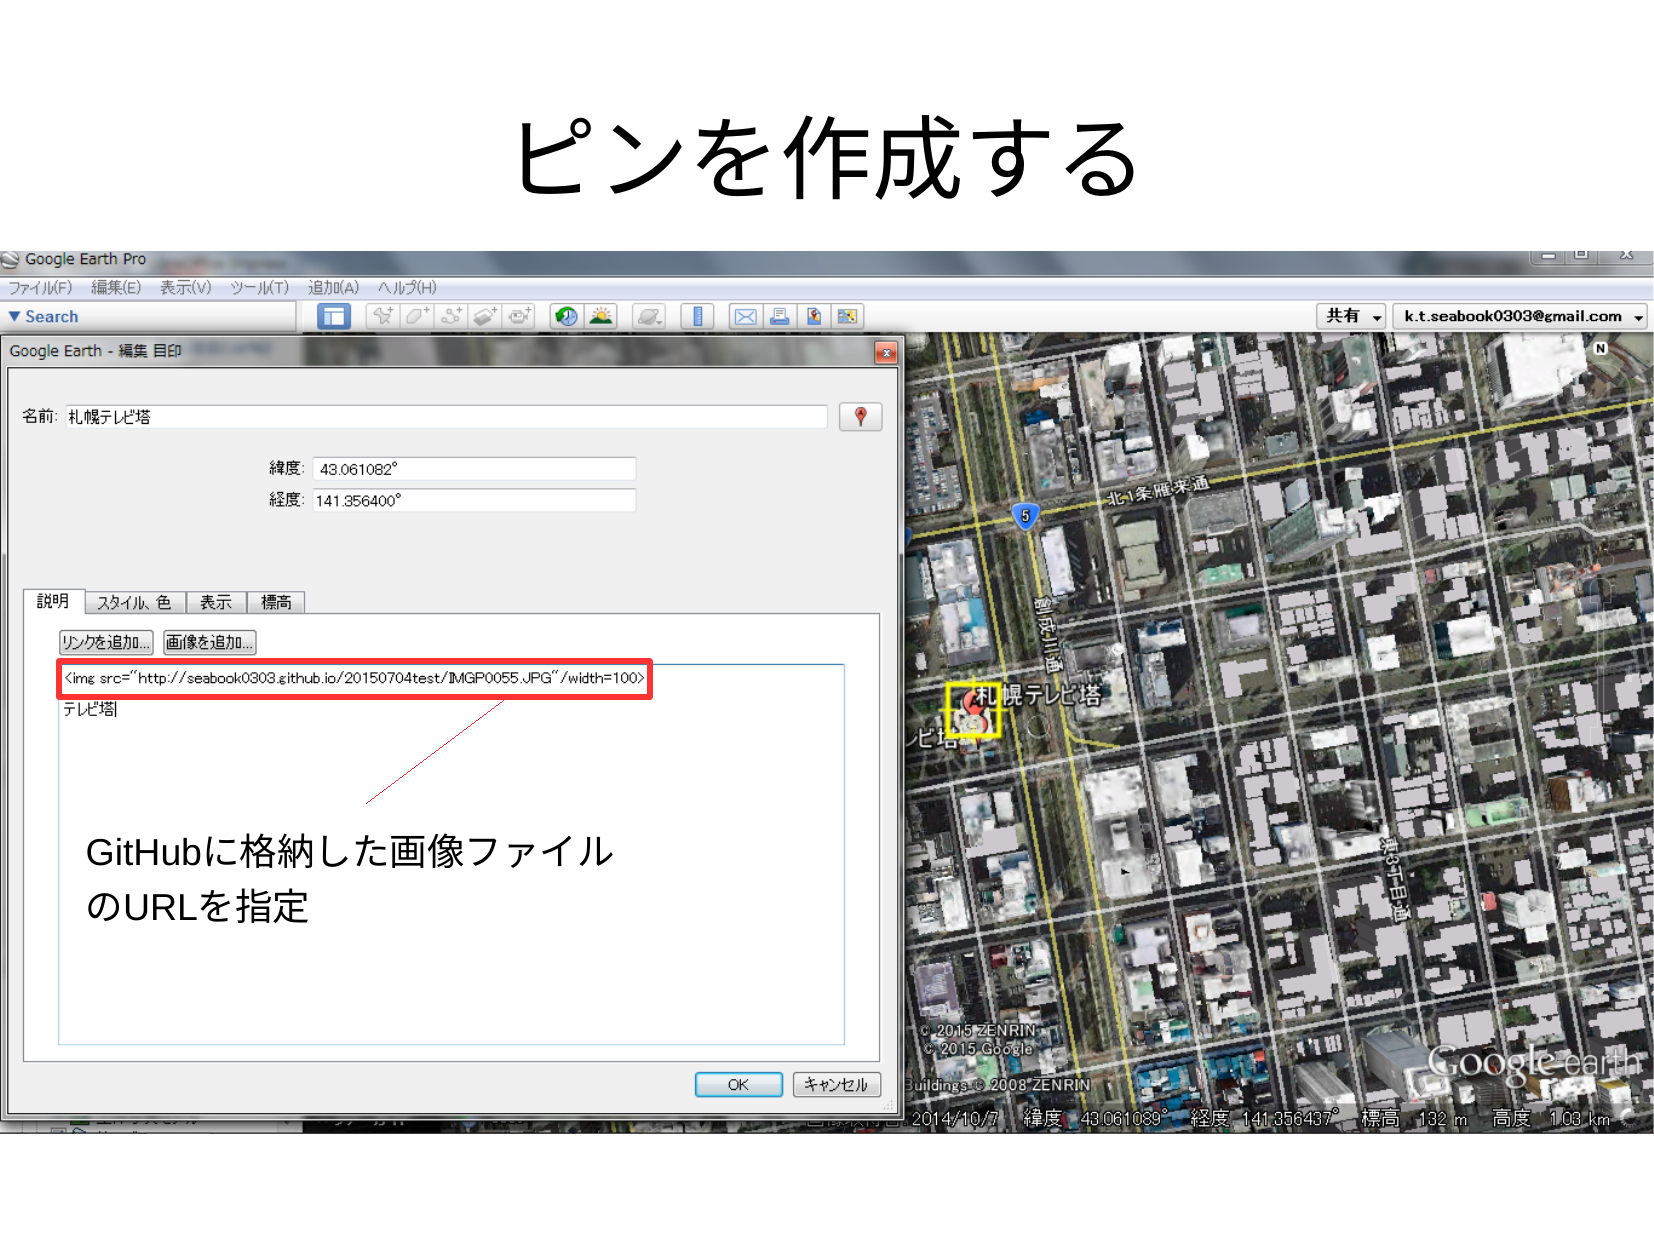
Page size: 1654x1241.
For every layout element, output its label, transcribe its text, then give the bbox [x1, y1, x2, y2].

text_box GitHubに格納した画像ファイルのURLを指定 [70, 814, 638, 914]
picture [0, 251, 1654, 1134]
title ピンを作成する [82, 49, 1571, 251]
